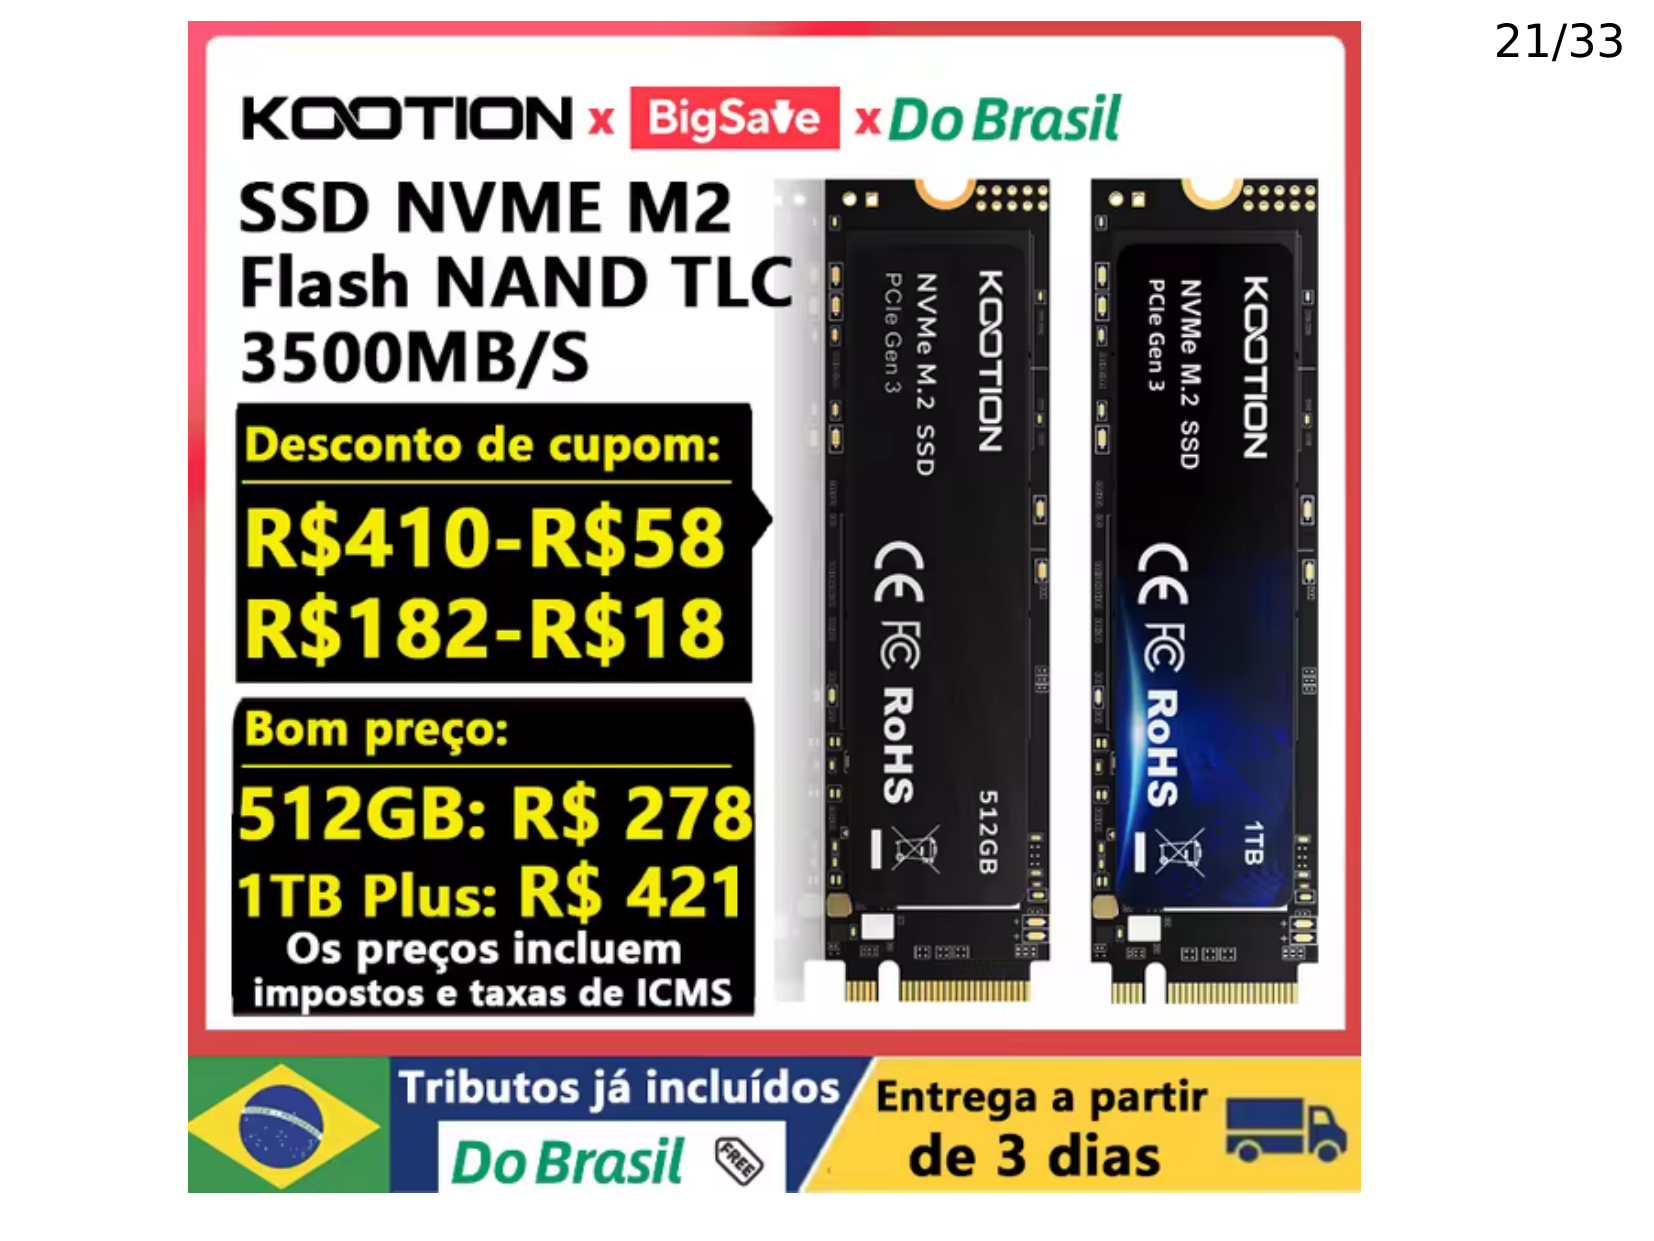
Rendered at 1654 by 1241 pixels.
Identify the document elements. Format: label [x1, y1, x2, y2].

picture [188, 21, 1361, 1193]
